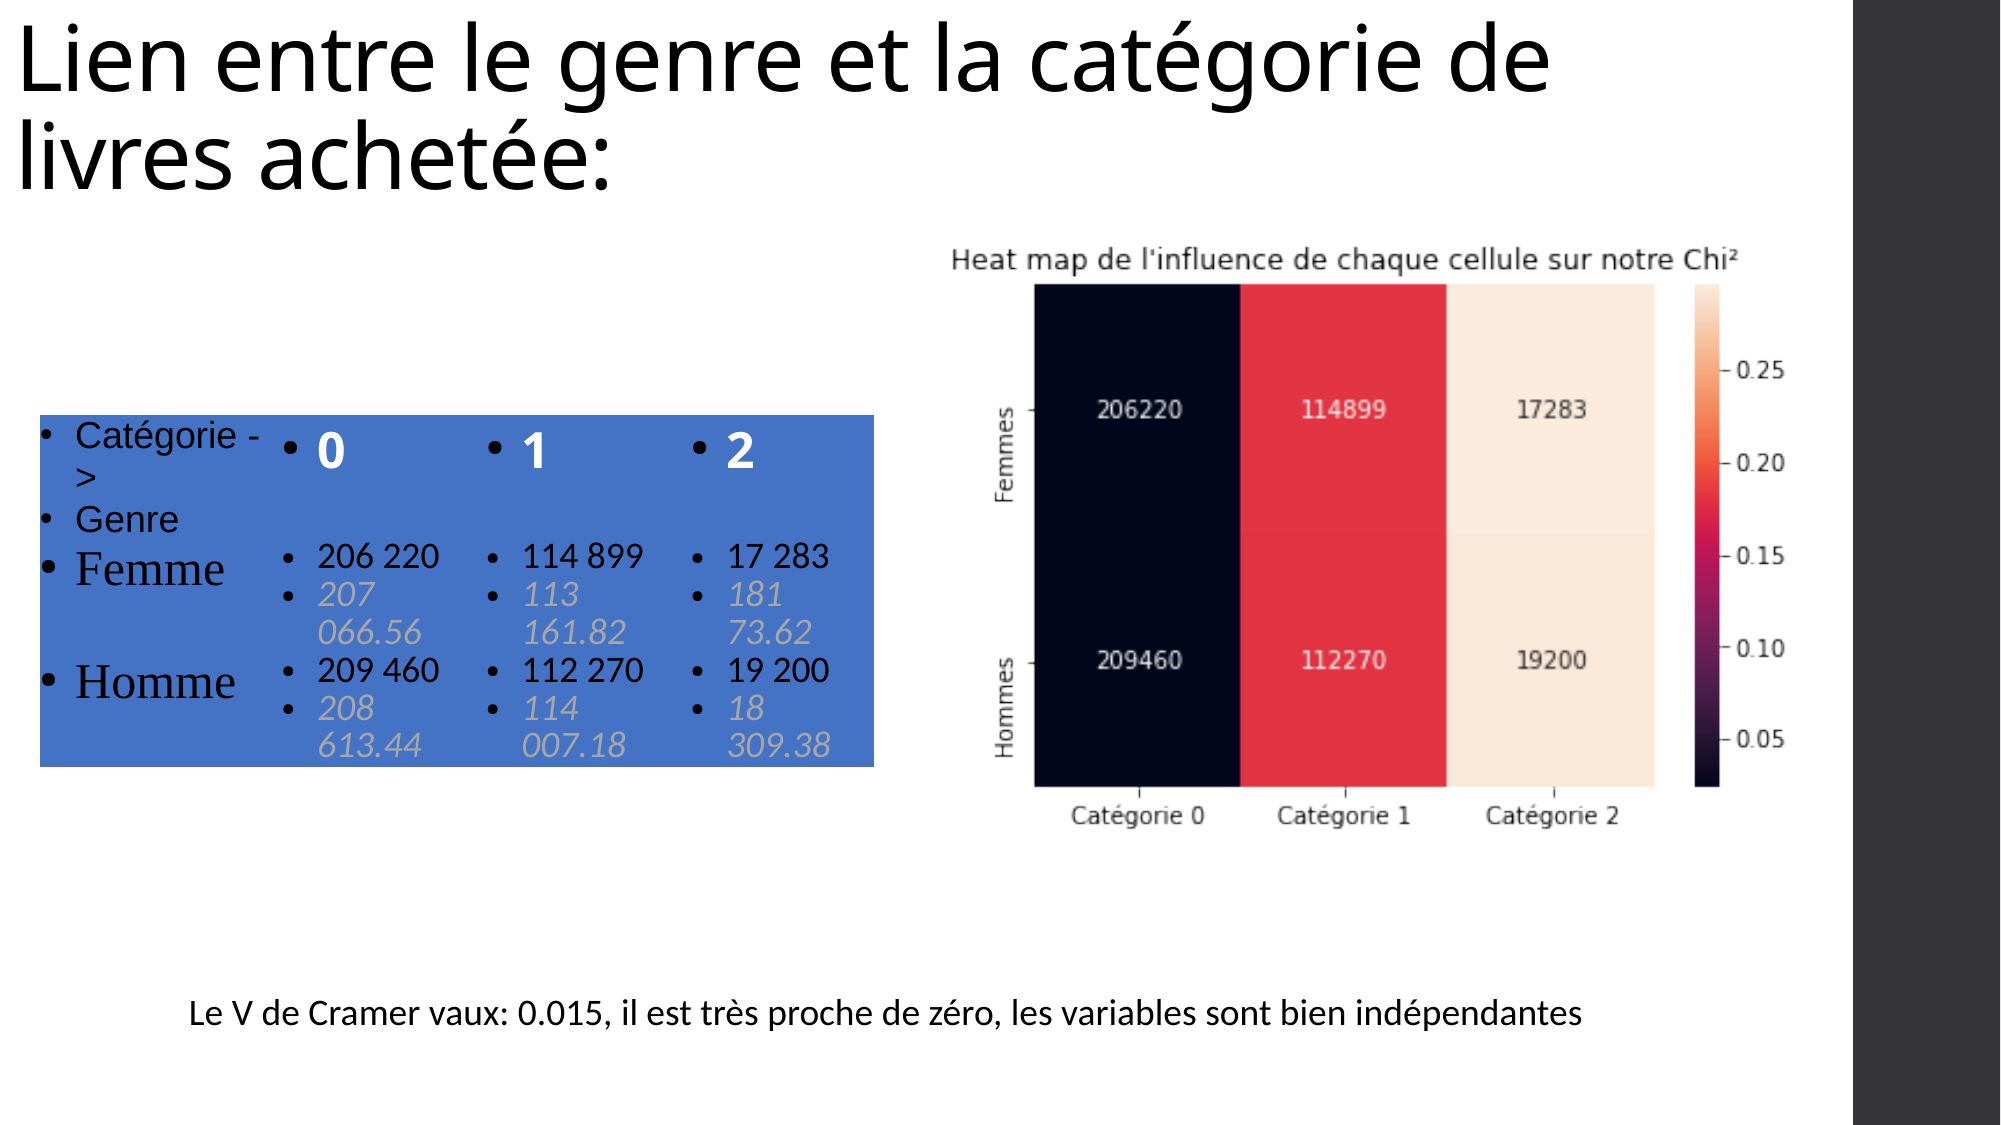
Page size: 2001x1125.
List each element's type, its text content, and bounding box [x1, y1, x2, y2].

table_header 0 [282, 415, 486, 541]
table_cell 112 270 114 007.18 [486, 654, 691, 767]
table_cell 19 200 18 309.38 [691, 654, 874, 767]
text_box Le V de Cramer vaux: 0.015, il est très proche de zéro, les variables sont bien indépendantes [174, 980, 1604, 1042]
table_cell 17 283 181 73.62 [691, 541, 874, 654]
table_cell 114 899 113 161.82 [486, 541, 691, 654]
table_header 1 [486, 415, 691, 541]
table_header Catégorie -> Genre [40, 415, 282, 541]
table_header 2 [691, 415, 874, 541]
title Lien entre le genre et la catégorie de livres achetée: [0, 0, 1591, 218]
table_cell Femme [40, 541, 282, 654]
picture [935, 231, 1804, 846]
table_cell 209 460 208 613.44 [282, 654, 486, 767]
table_cell Homme [40, 654, 282, 767]
table_cell 206 220 207 066.56 [282, 541, 486, 654]
